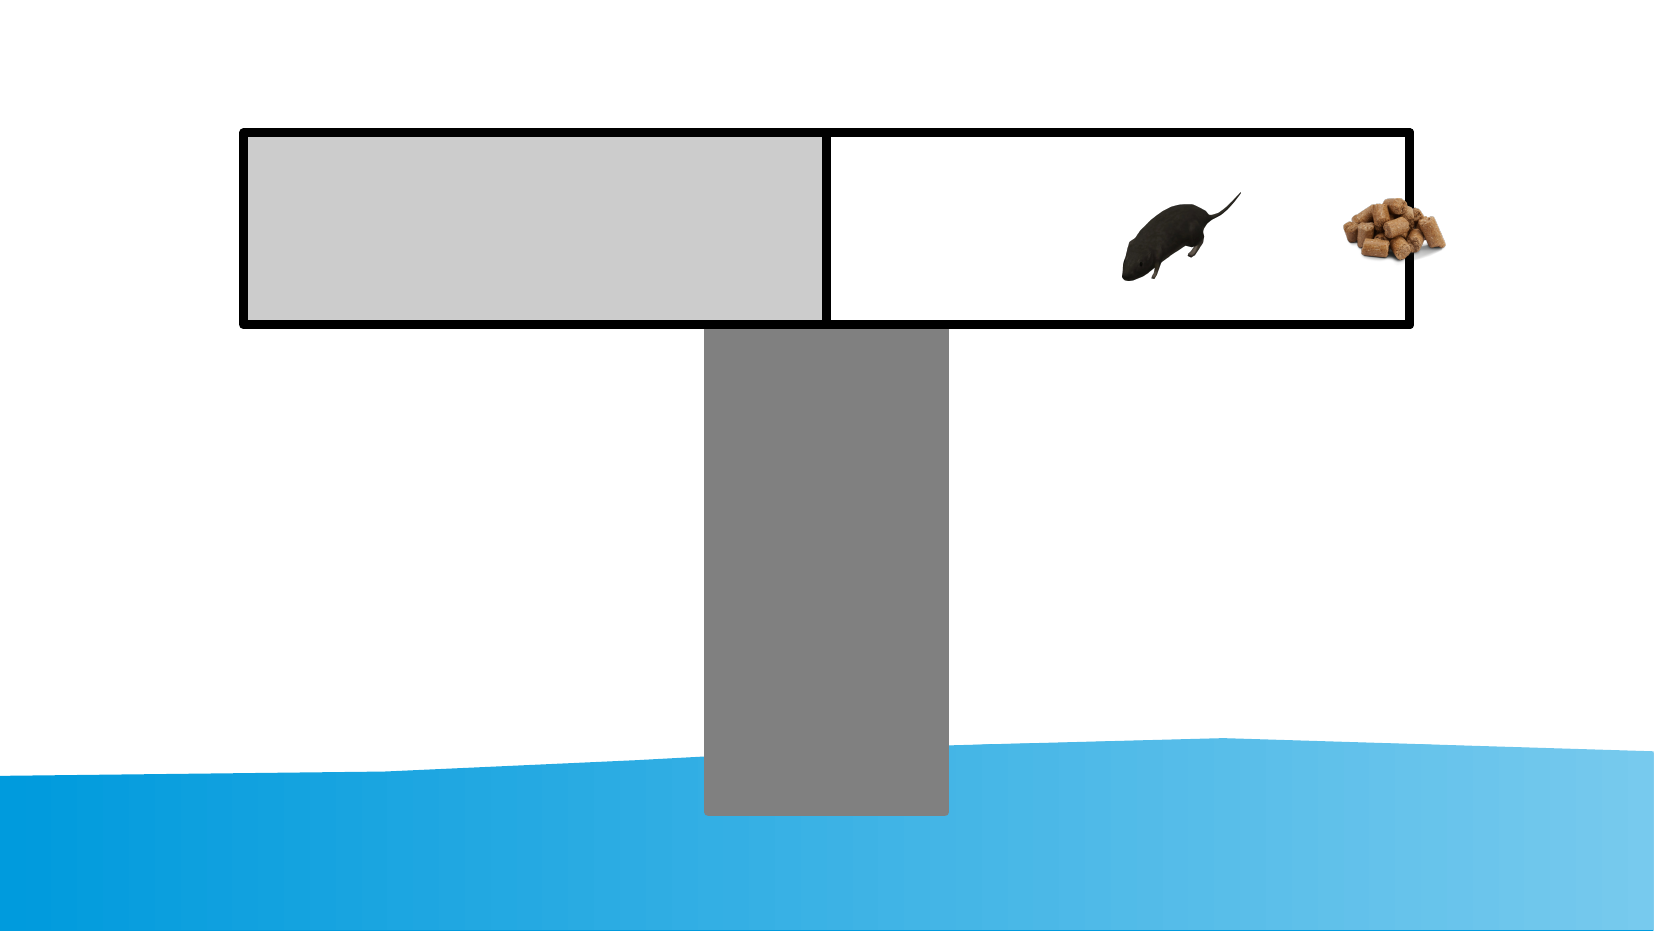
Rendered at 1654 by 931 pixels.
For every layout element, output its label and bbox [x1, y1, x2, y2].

text_box [243, 132, 1410, 813]
picture [1122, 192, 1241, 281]
picture [1343, 141, 1447, 266]
